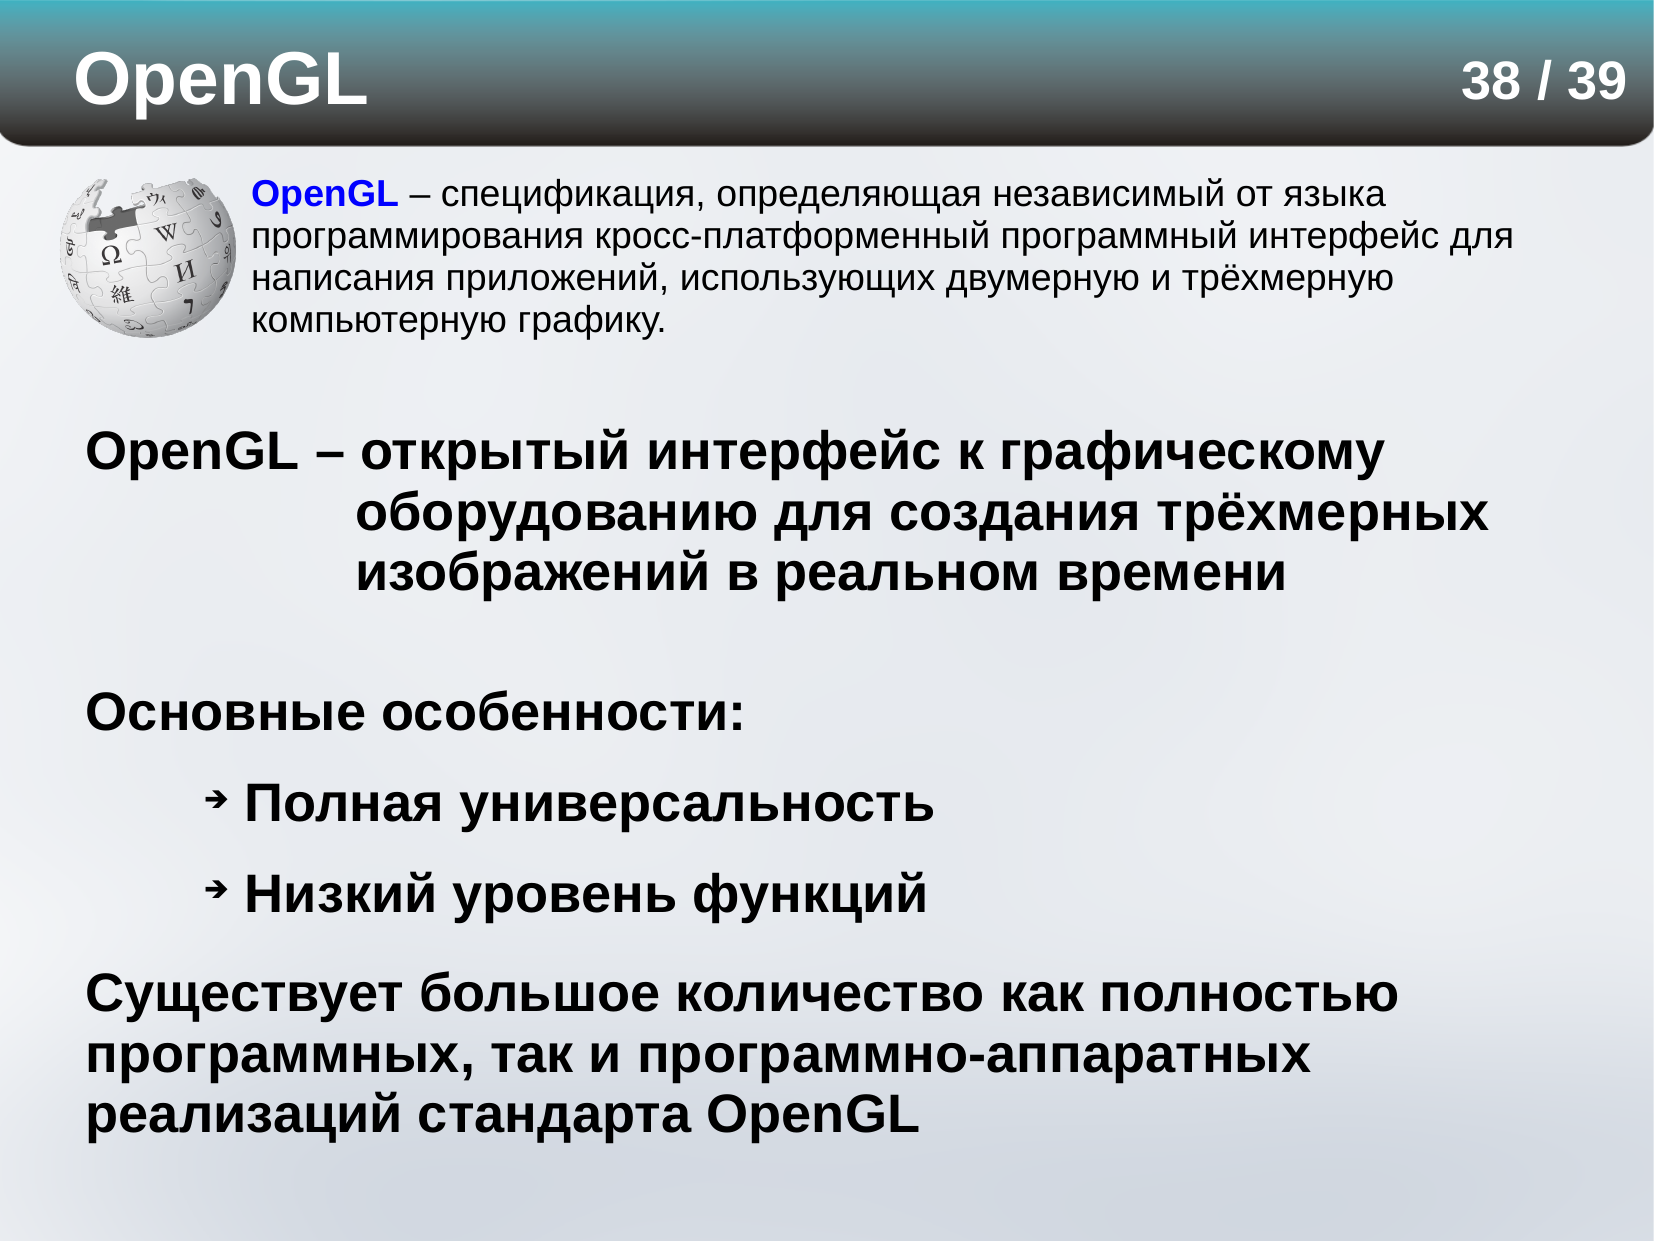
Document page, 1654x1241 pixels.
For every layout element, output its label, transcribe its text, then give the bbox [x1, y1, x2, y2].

text_box Существует большое количество как полностью программных, так и программно-аппаратных реализаций стандарта OpenGL [70, 955, 1430, 1152]
text_box Основные особенности: Полная универсальность Низкий уровень функций [70, 643, 950, 901]
text_box <number> / 39 [1446, 42, 1654, 179]
text_box OpenGL – открытый интерфейс к графическому оборудованию для создания трёхмерных изображений в реальном времени [70, 413, 1506, 610]
text_box OpenGL – спецификация, определяющая независимый от языка программирования кросс-платформенный программный интерфейс для написания приложений, использующих двумерную и трёхмерную компьютерную графику. [236, 165, 1625, 349]
picture [0, 0, 1654, 1241]
text_box OpenGL [59, 29, 1241, 129]
